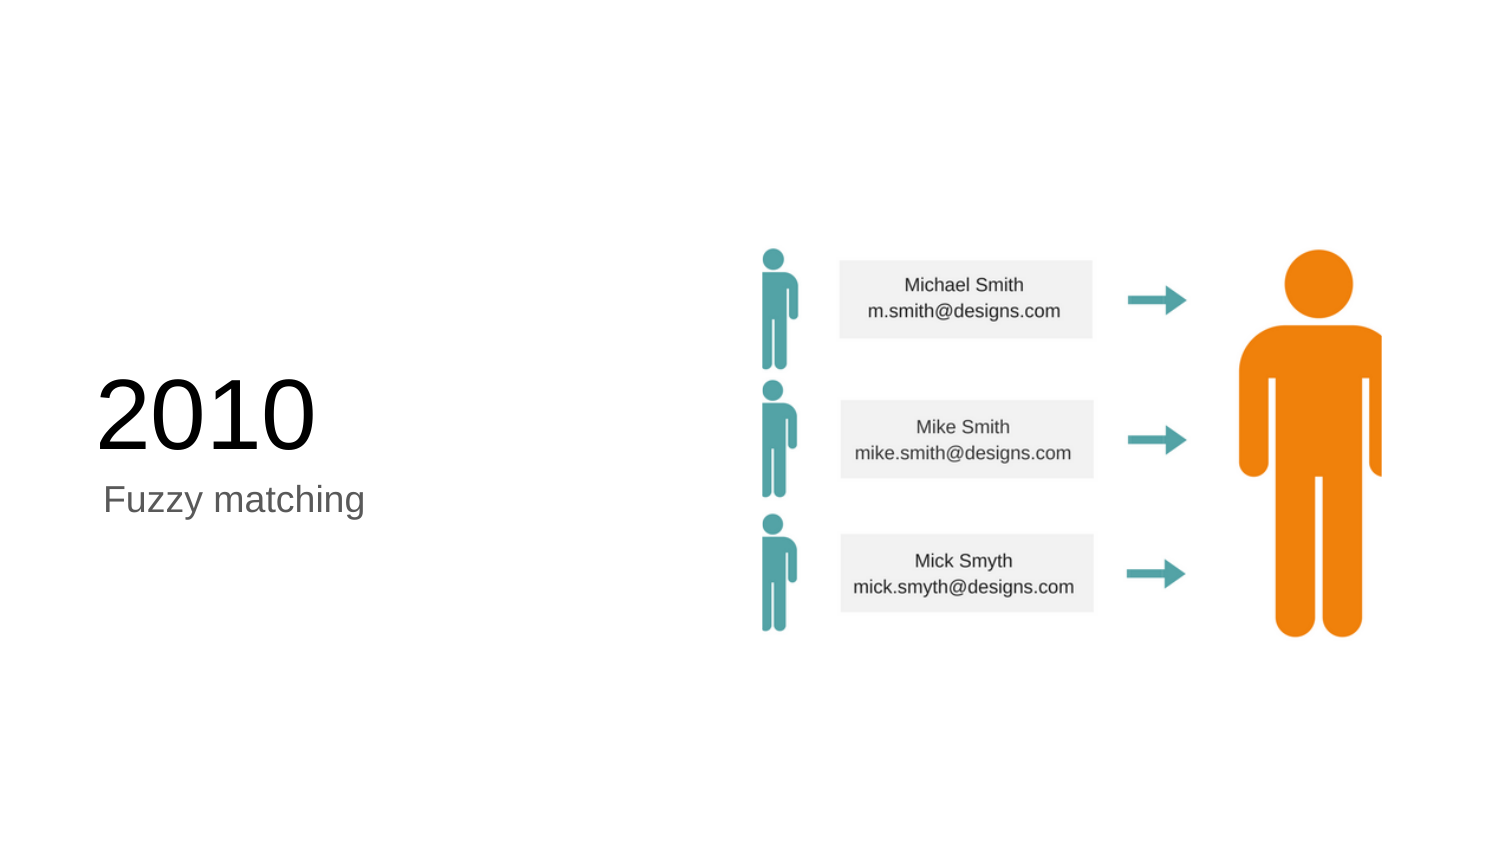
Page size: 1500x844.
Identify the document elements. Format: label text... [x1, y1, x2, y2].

picture [762, 188, 1382, 671]
subtitle Fuzzy matching [88, 459, 698, 663]
title 2010 [80, 73, 1125, 745]
